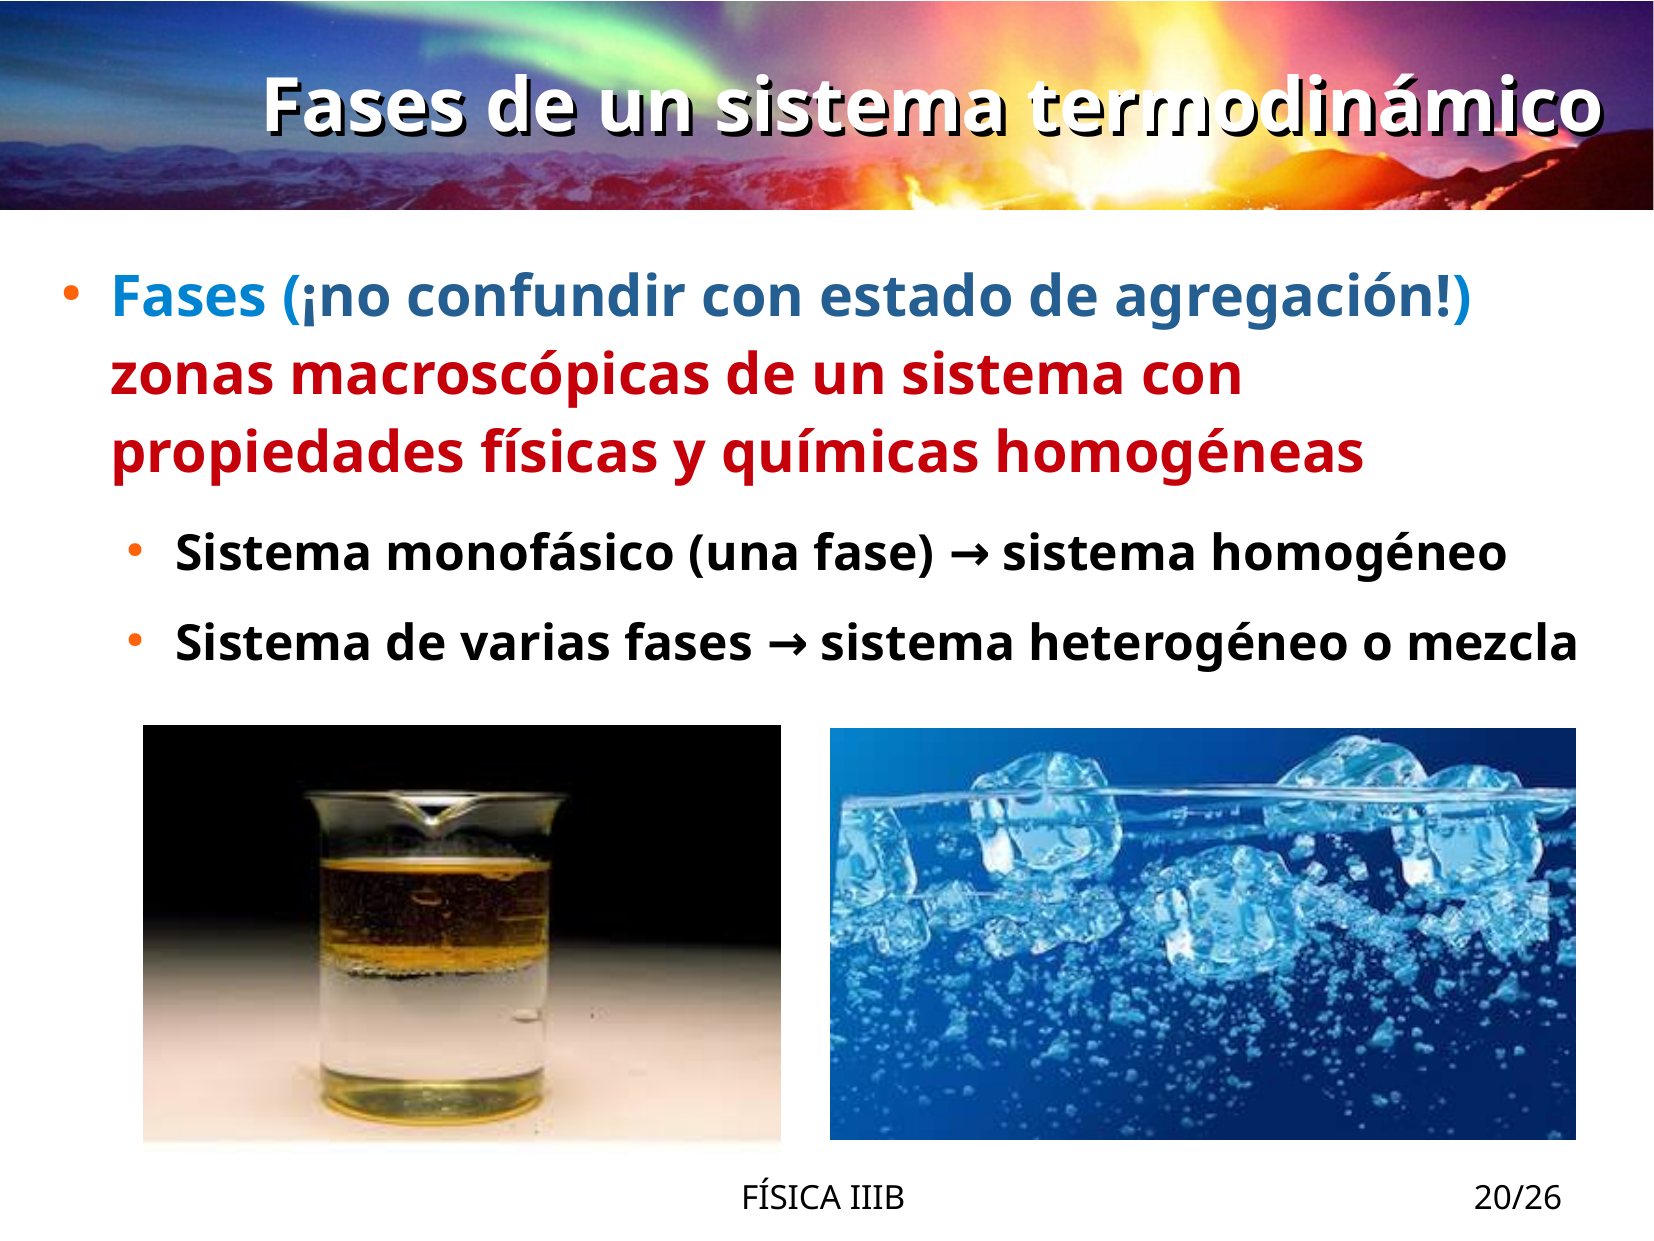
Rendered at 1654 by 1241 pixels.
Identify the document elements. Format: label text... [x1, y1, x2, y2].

picture [0, 1, 1654, 210]
title Fases de un sistema termodinámico [45, 15, 1606, 191]
picture [830, 728, 1576, 1141]
list Fases (¡no confundir con estado de agregación!) zonas macroscópicas de un sistema con propiedades físicas y químicas homogéneas Sistema monofásico (una fase) → sistema homogéneo Sistema de varias fases → sistema heterogéneo o mezcla [45, 255, 1606, 685]
picture [143, 725, 781, 1155]
